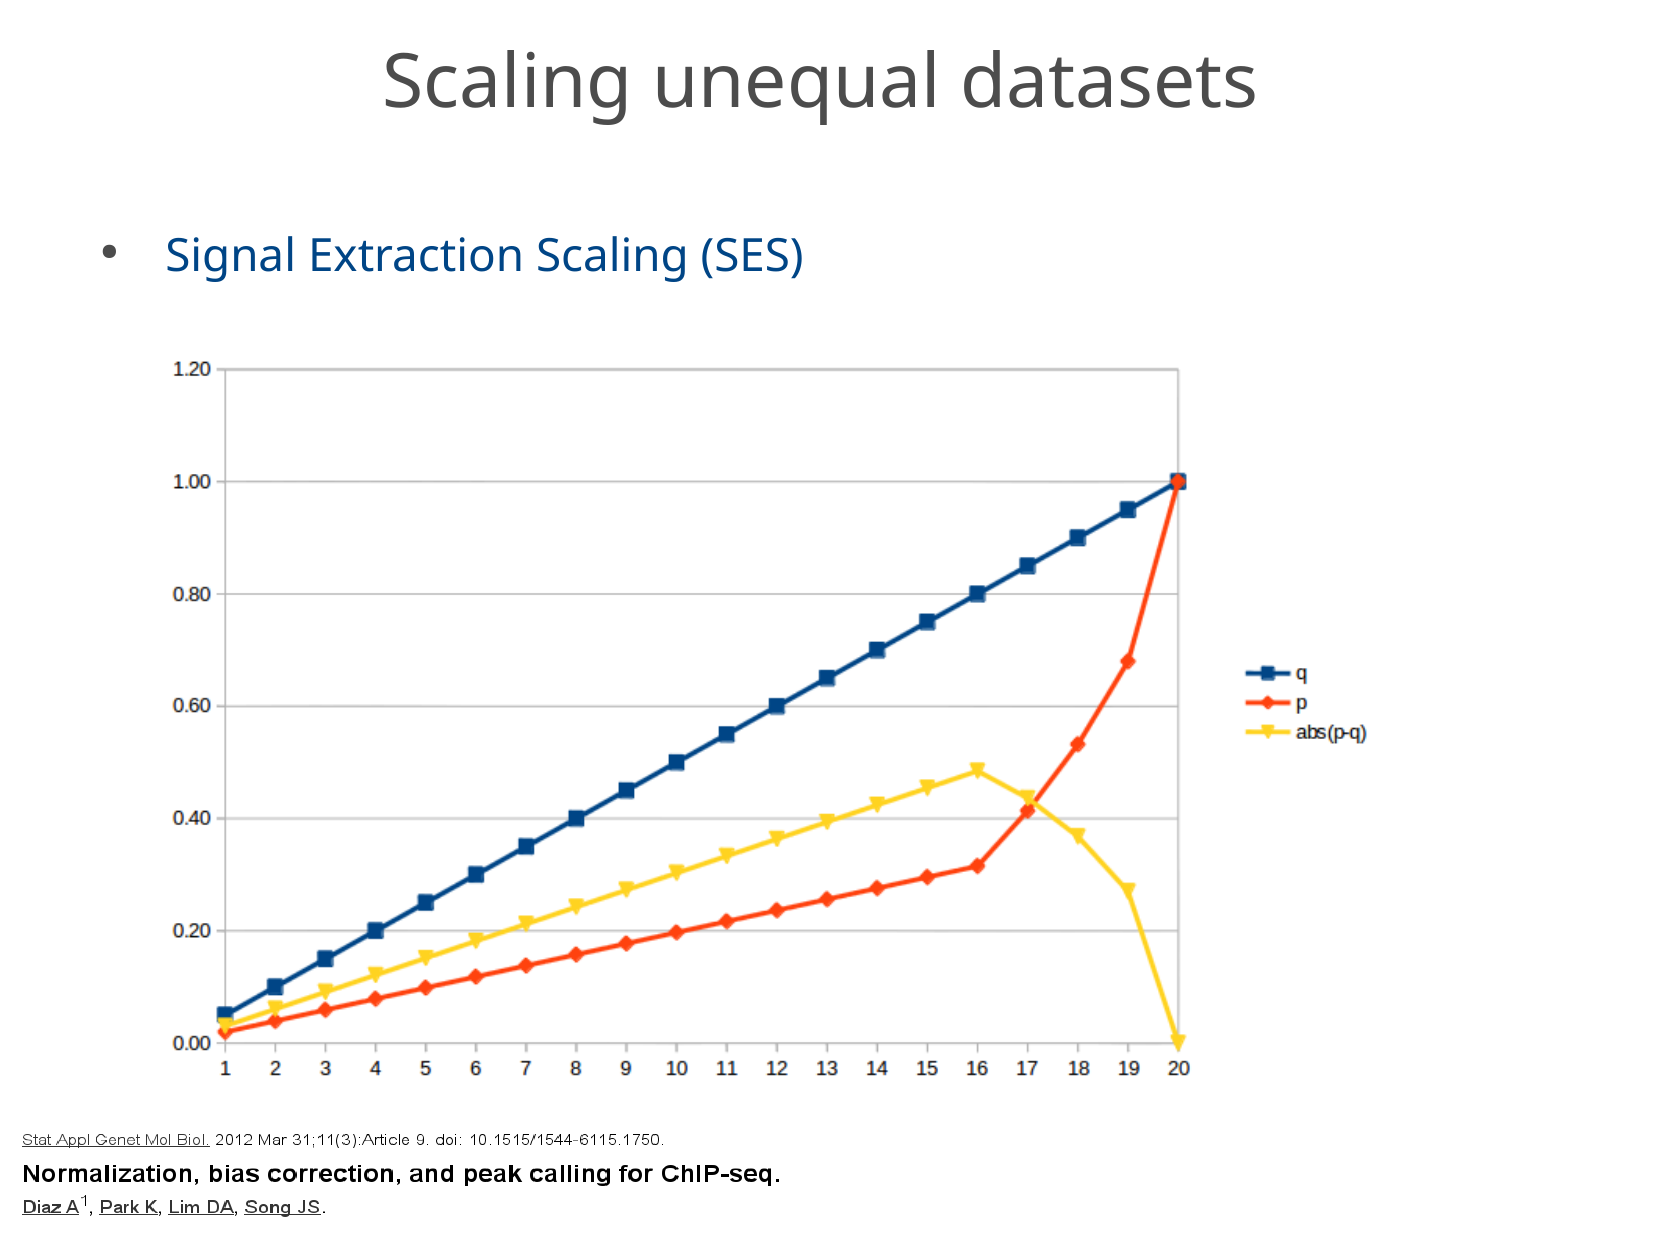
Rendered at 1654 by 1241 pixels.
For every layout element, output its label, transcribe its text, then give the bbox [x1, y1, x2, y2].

picture [11, 1126, 797, 1226]
picture [134, 290, 1376, 1091]
title Scaling unequal datasets [76, 2, 1565, 154]
list Signal Extraction Scaling (SES) [82, 222, 1538, 942]
